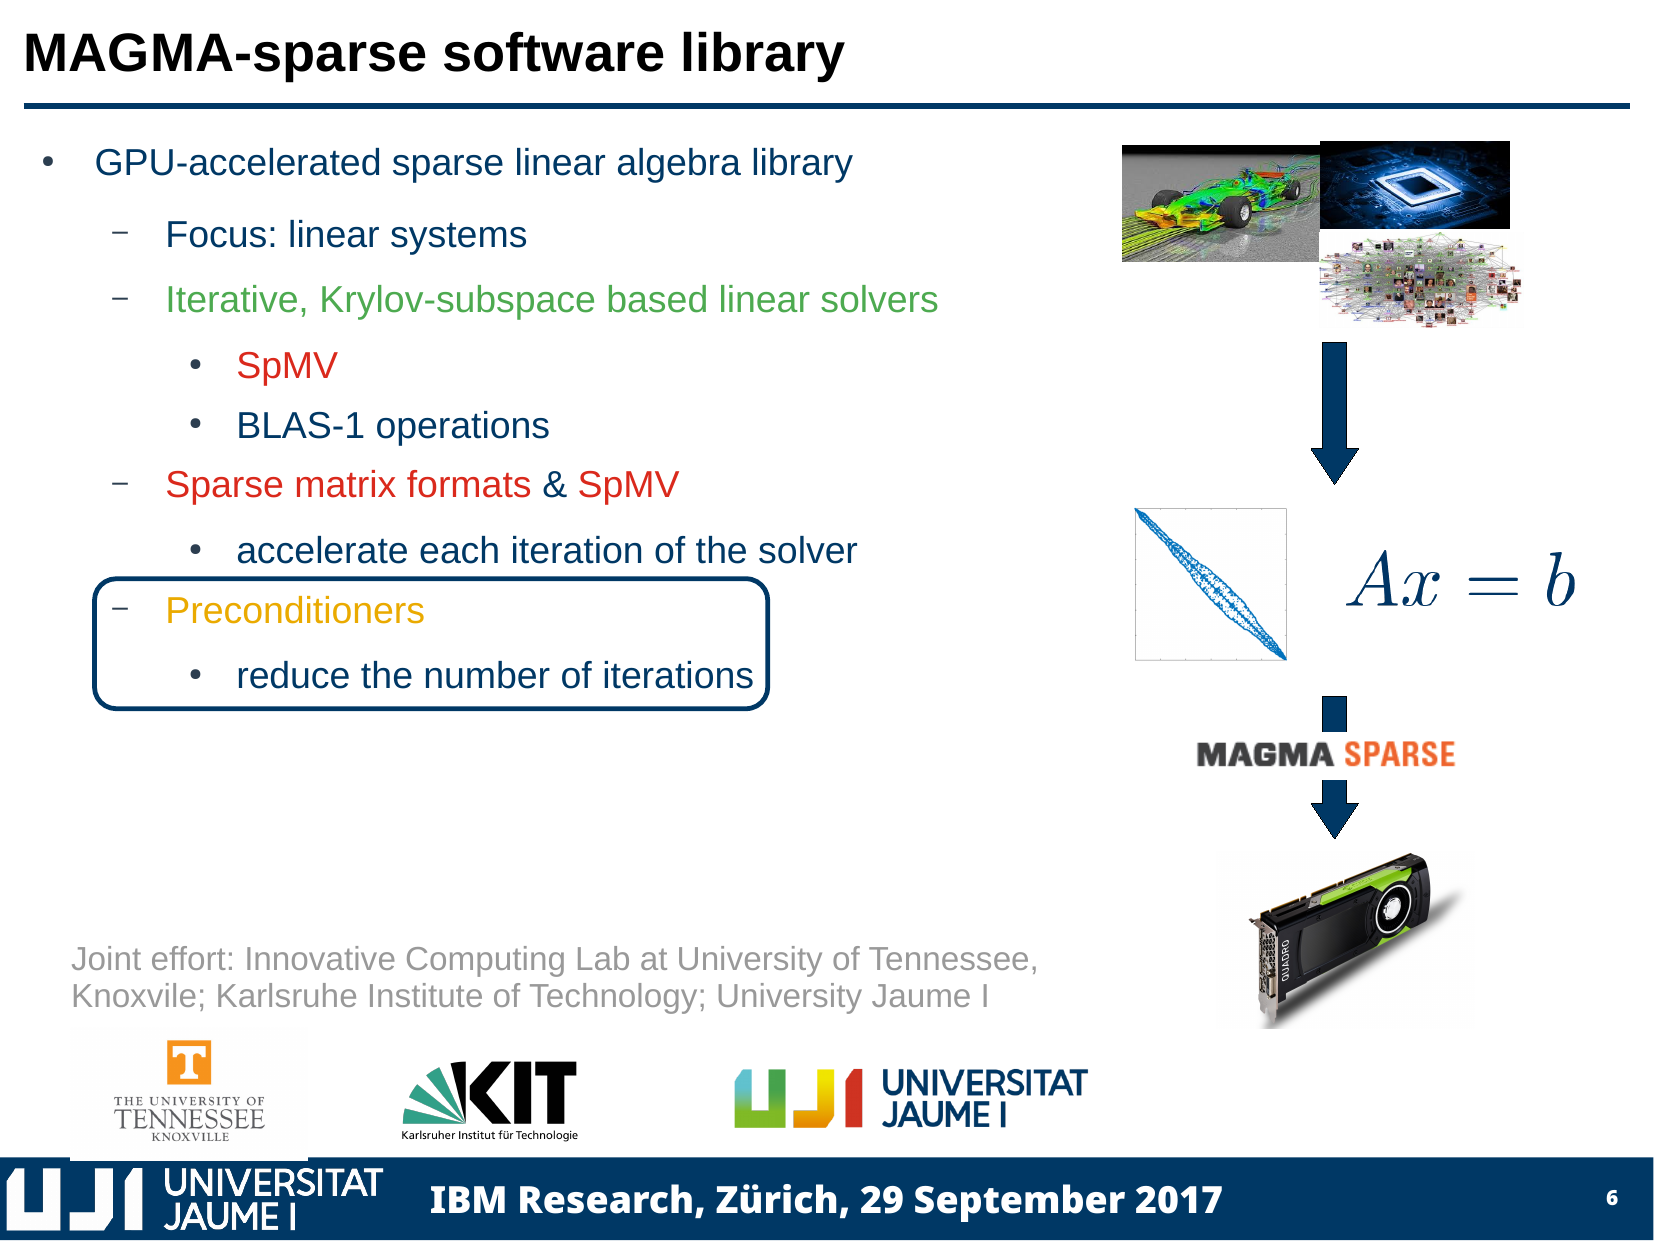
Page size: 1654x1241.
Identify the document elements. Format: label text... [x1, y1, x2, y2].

text_box Joint effort: Innovative Computing Lab at University of Tennessee, Knoxvile; Karlsruhe Institute of Technology; University Jaume I [20, 933, 1099, 1028]
text_box [1311, 780, 1359, 839]
picture [1134, 507, 1288, 662]
list GPU-accelerated sparse linear algebra library Focus: linear systems Iterative, Krylov-subspace based linear solvers SpMV BLAS-1 operations Sparse matrix formats & SpMV accelerate each iteration of the solver Preconditioners reduce the number of iterations [23, 141, 1040, 721]
picture [0, 1027, 390, 1241]
text_box [1311, 342, 1359, 485]
picture [1346, 550, 1575, 606]
picture [1216, 851, 1475, 1029]
picture [732, 1062, 1094, 1132]
picture [1189, 732, 1465, 780]
title MAGMA-sparse software library [23, 0, 1630, 107]
picture [401, 1057, 579, 1146]
text_box [1322, 696, 1347, 732]
picture [1122, 141, 1524, 328]
